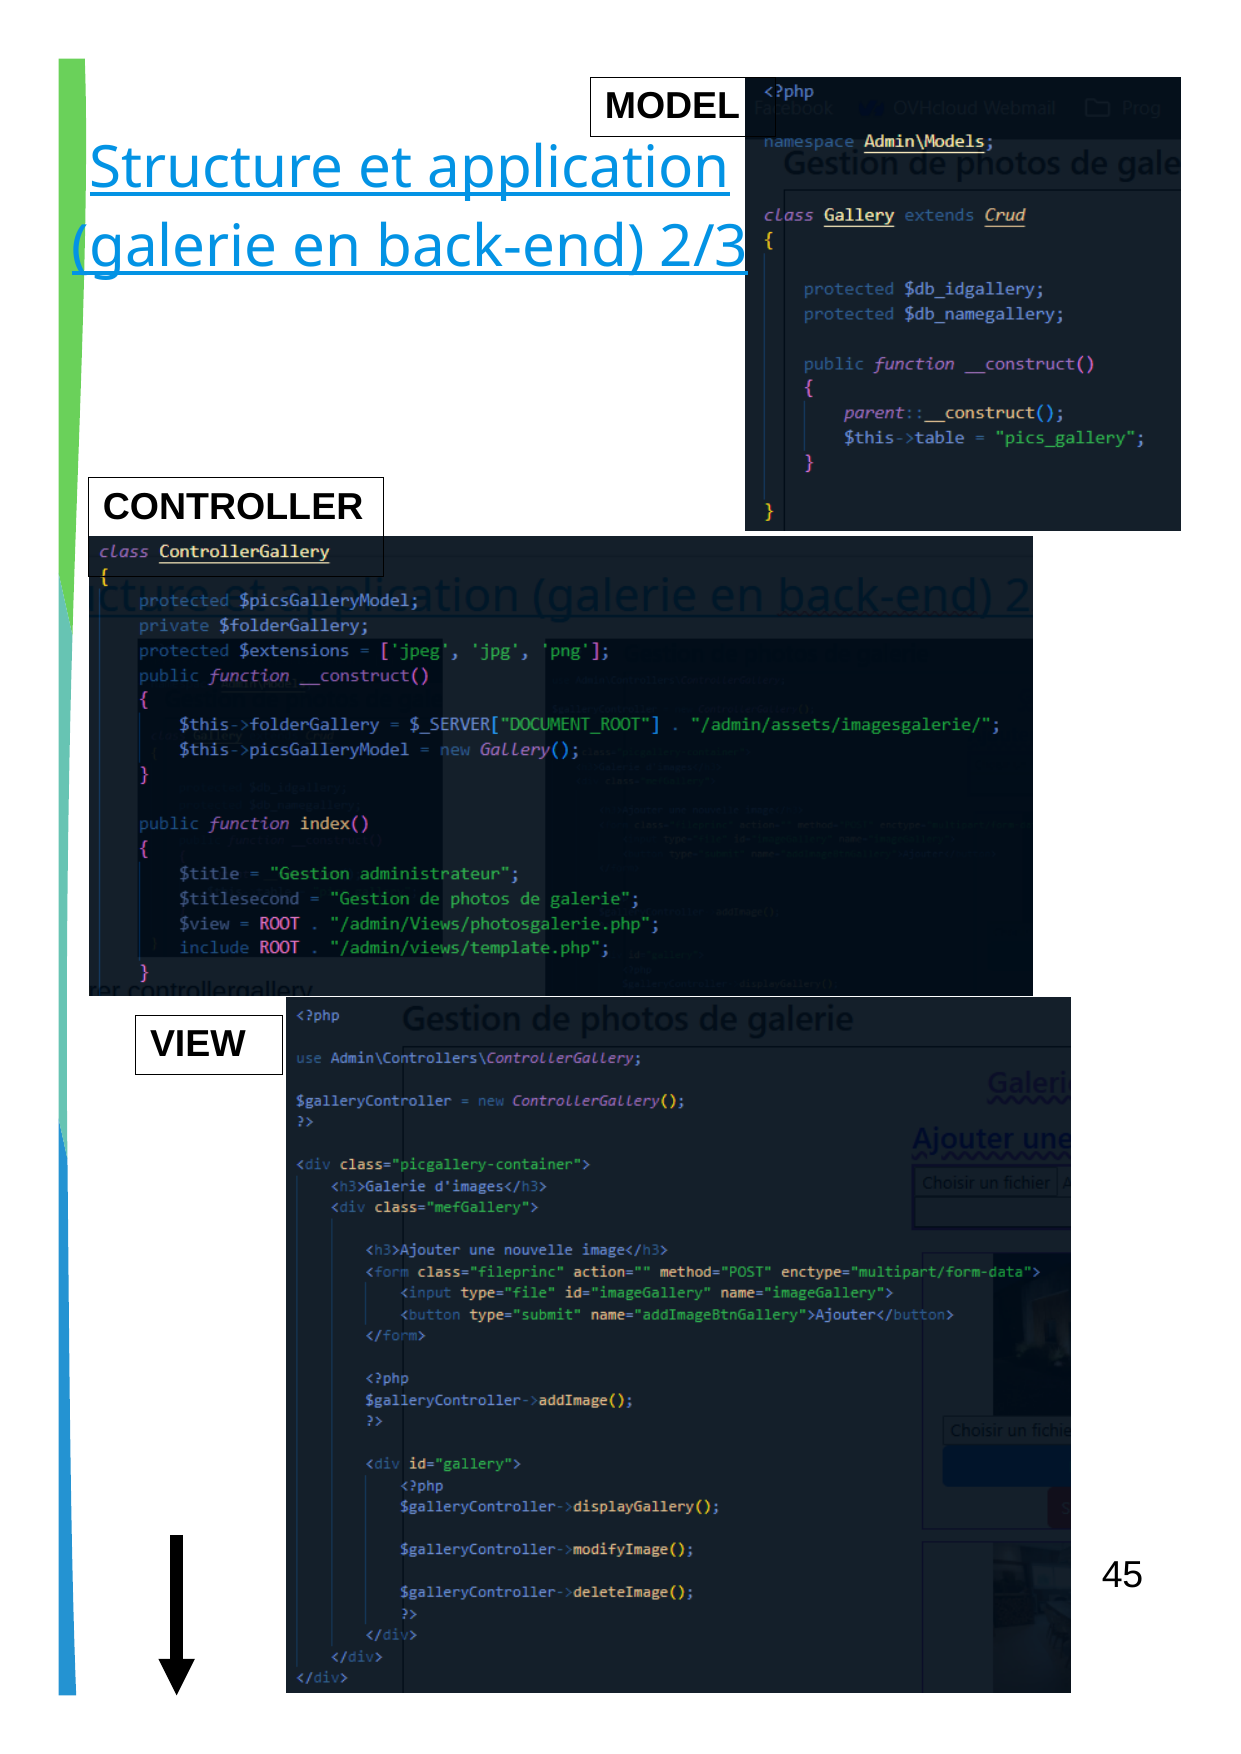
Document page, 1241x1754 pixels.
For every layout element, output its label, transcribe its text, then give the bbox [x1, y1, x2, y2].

text_box MODEL [590, 77, 776, 137]
text_box Structure et application (galerie en back-end) 2/3 [0, 117, 827, 314]
text_box CONTROLLER [88, 477, 384, 577]
picture [745, 77, 1181, 531]
picture [286, 997, 1071, 1693]
picture [89, 536, 1033, 996]
text_box VIEW [135, 1015, 283, 1075]
text_box <numéro> [1087, 1545, 1241, 1670]
